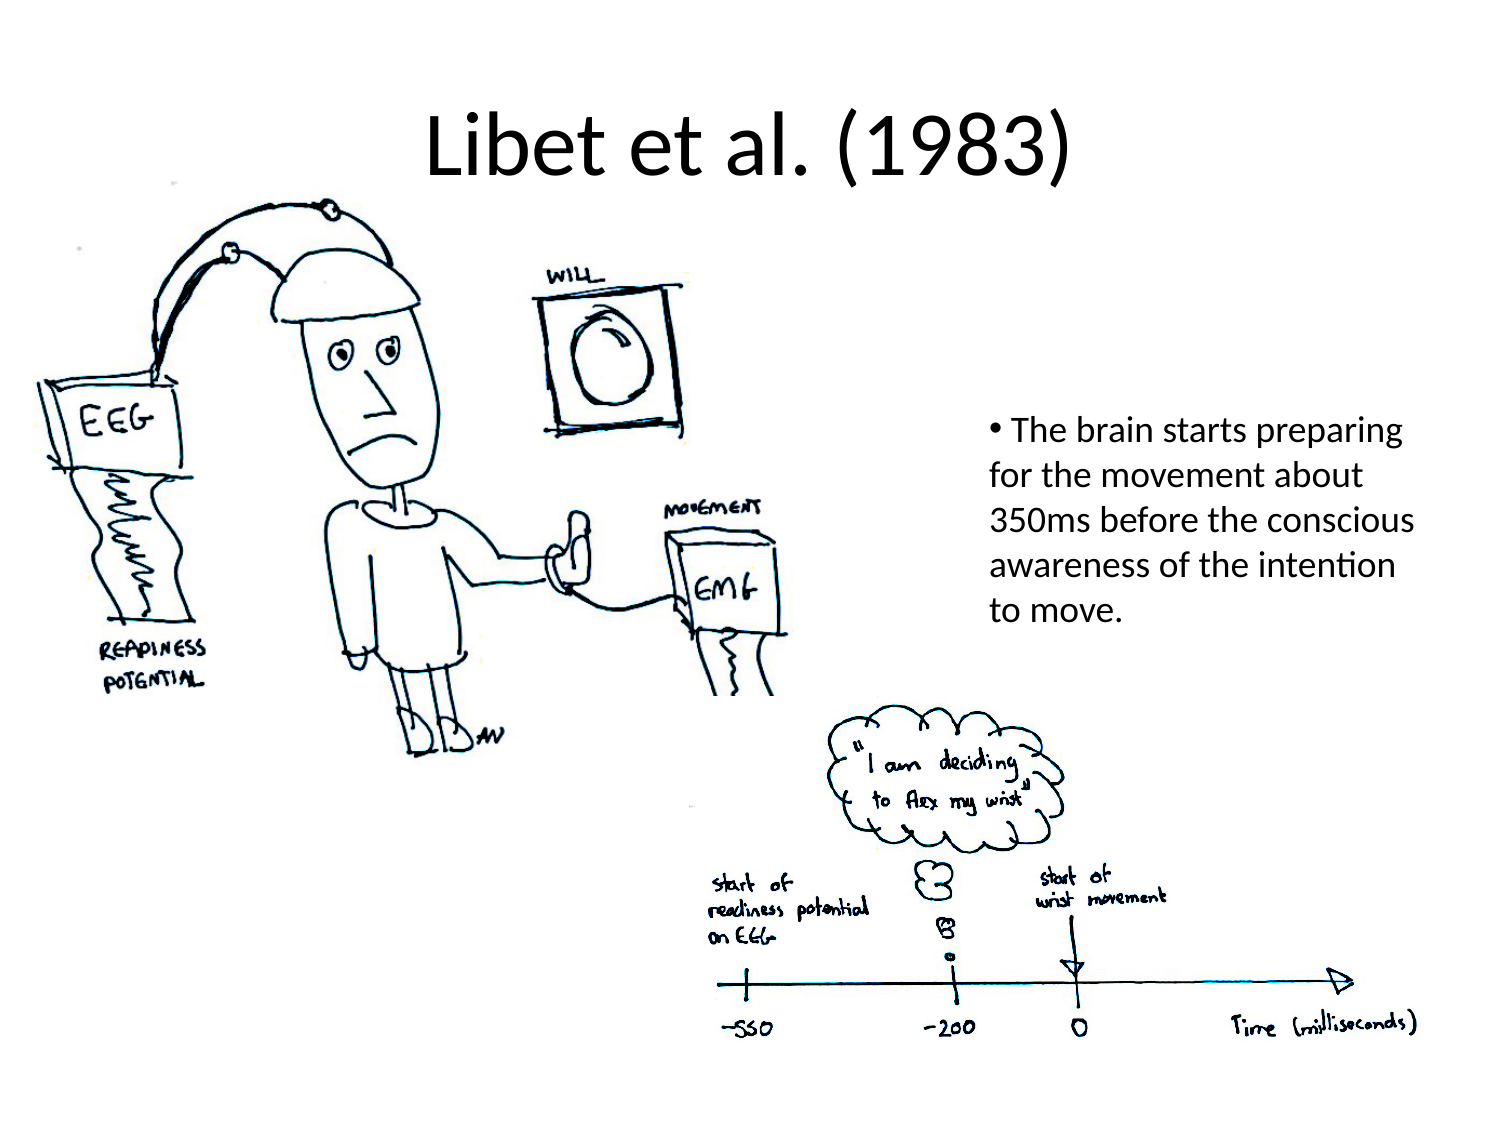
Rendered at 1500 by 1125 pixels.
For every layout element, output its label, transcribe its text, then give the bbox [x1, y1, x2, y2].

picture [23, 178, 1430, 1055]
text_box The brain starts preparing for the movement about 350ms before the conscious awareness of the intention to move. [974, 397, 1447, 638]
title Libet et al. (1983) [75, 45, 1425, 233]
